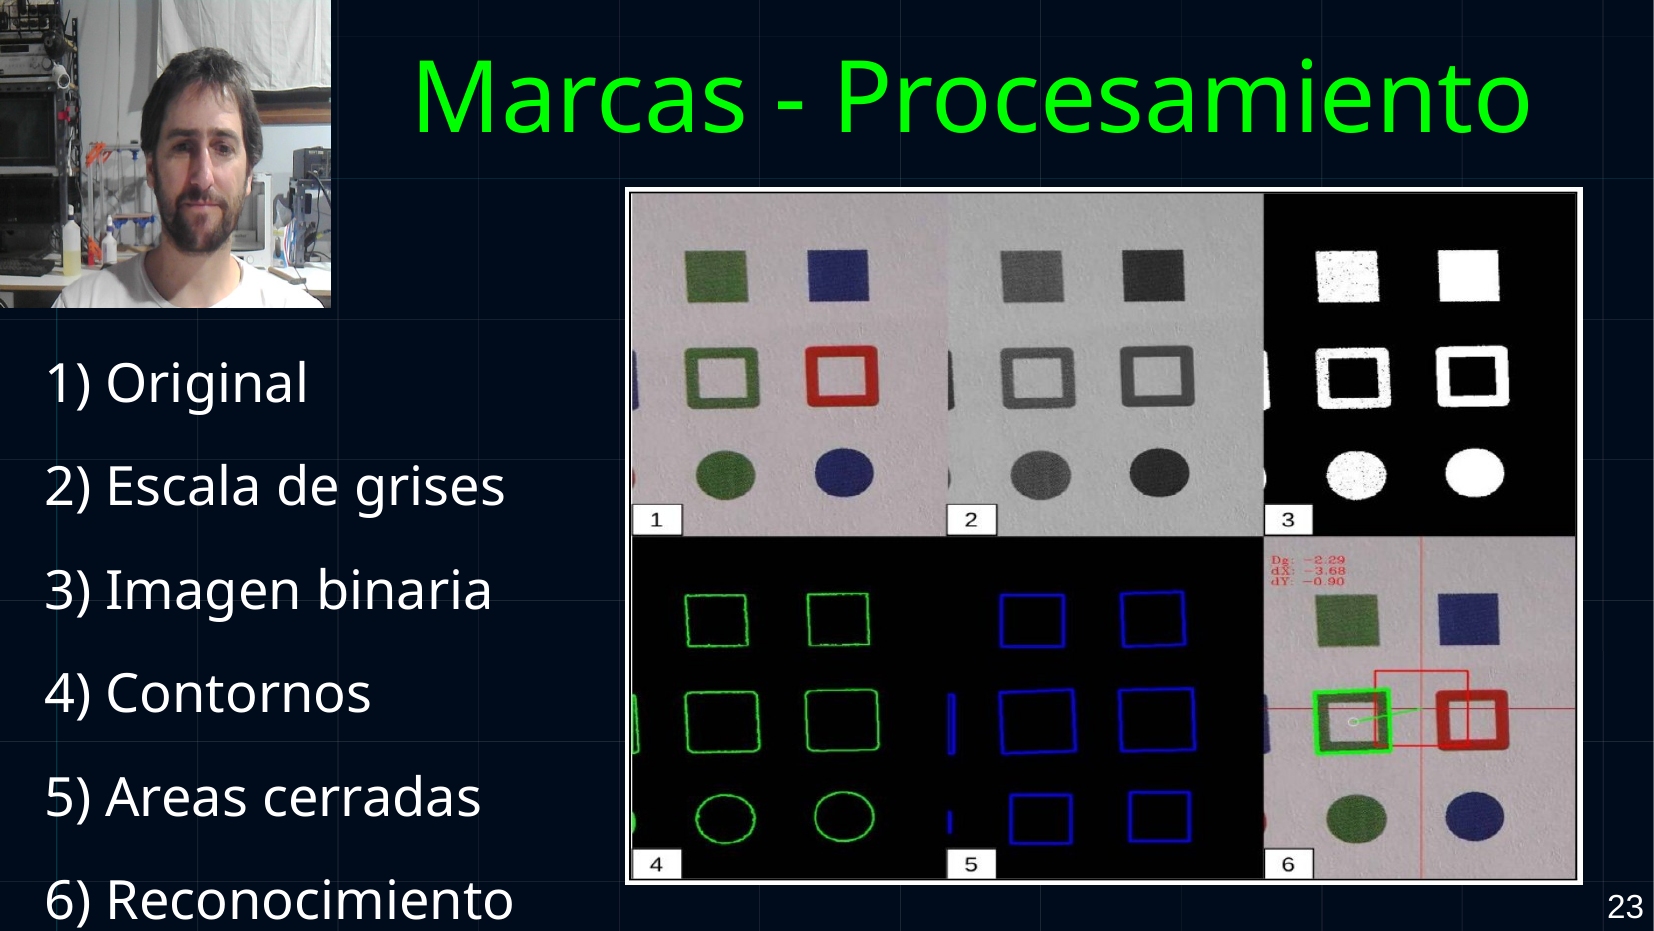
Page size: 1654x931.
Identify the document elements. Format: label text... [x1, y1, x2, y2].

text_box <number> [1592, 880, 1654, 931]
picture [0, 0, 1654, 931]
text_box Original Escala de grises Imagen binaria Contornos Areas cerradas Reconocimiento [29, 336, 650, 913]
text_box Marcas - Procesamiento [395, 17, 1532, 283]
